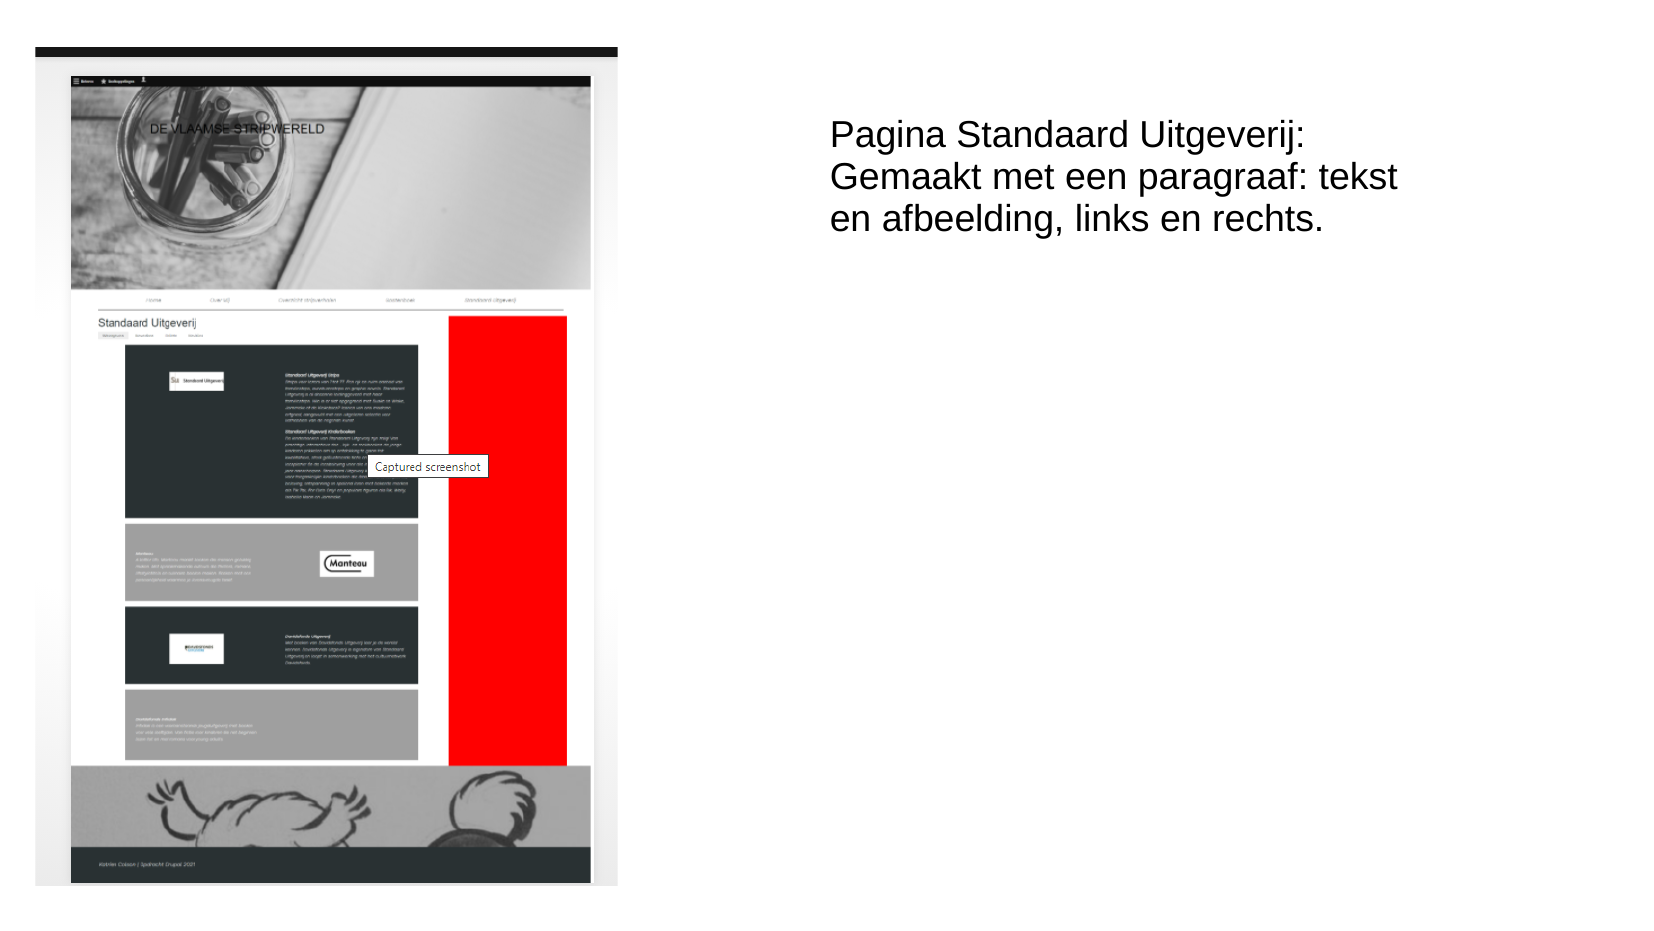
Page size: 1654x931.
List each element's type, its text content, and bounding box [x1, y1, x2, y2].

picture [35, 47, 618, 886]
text_box Pagina Standaard Uitgeverij: Gemaakt met een paragraaf: tekst en afbeelding, links en rechts. [814, 106, 1465, 248]
